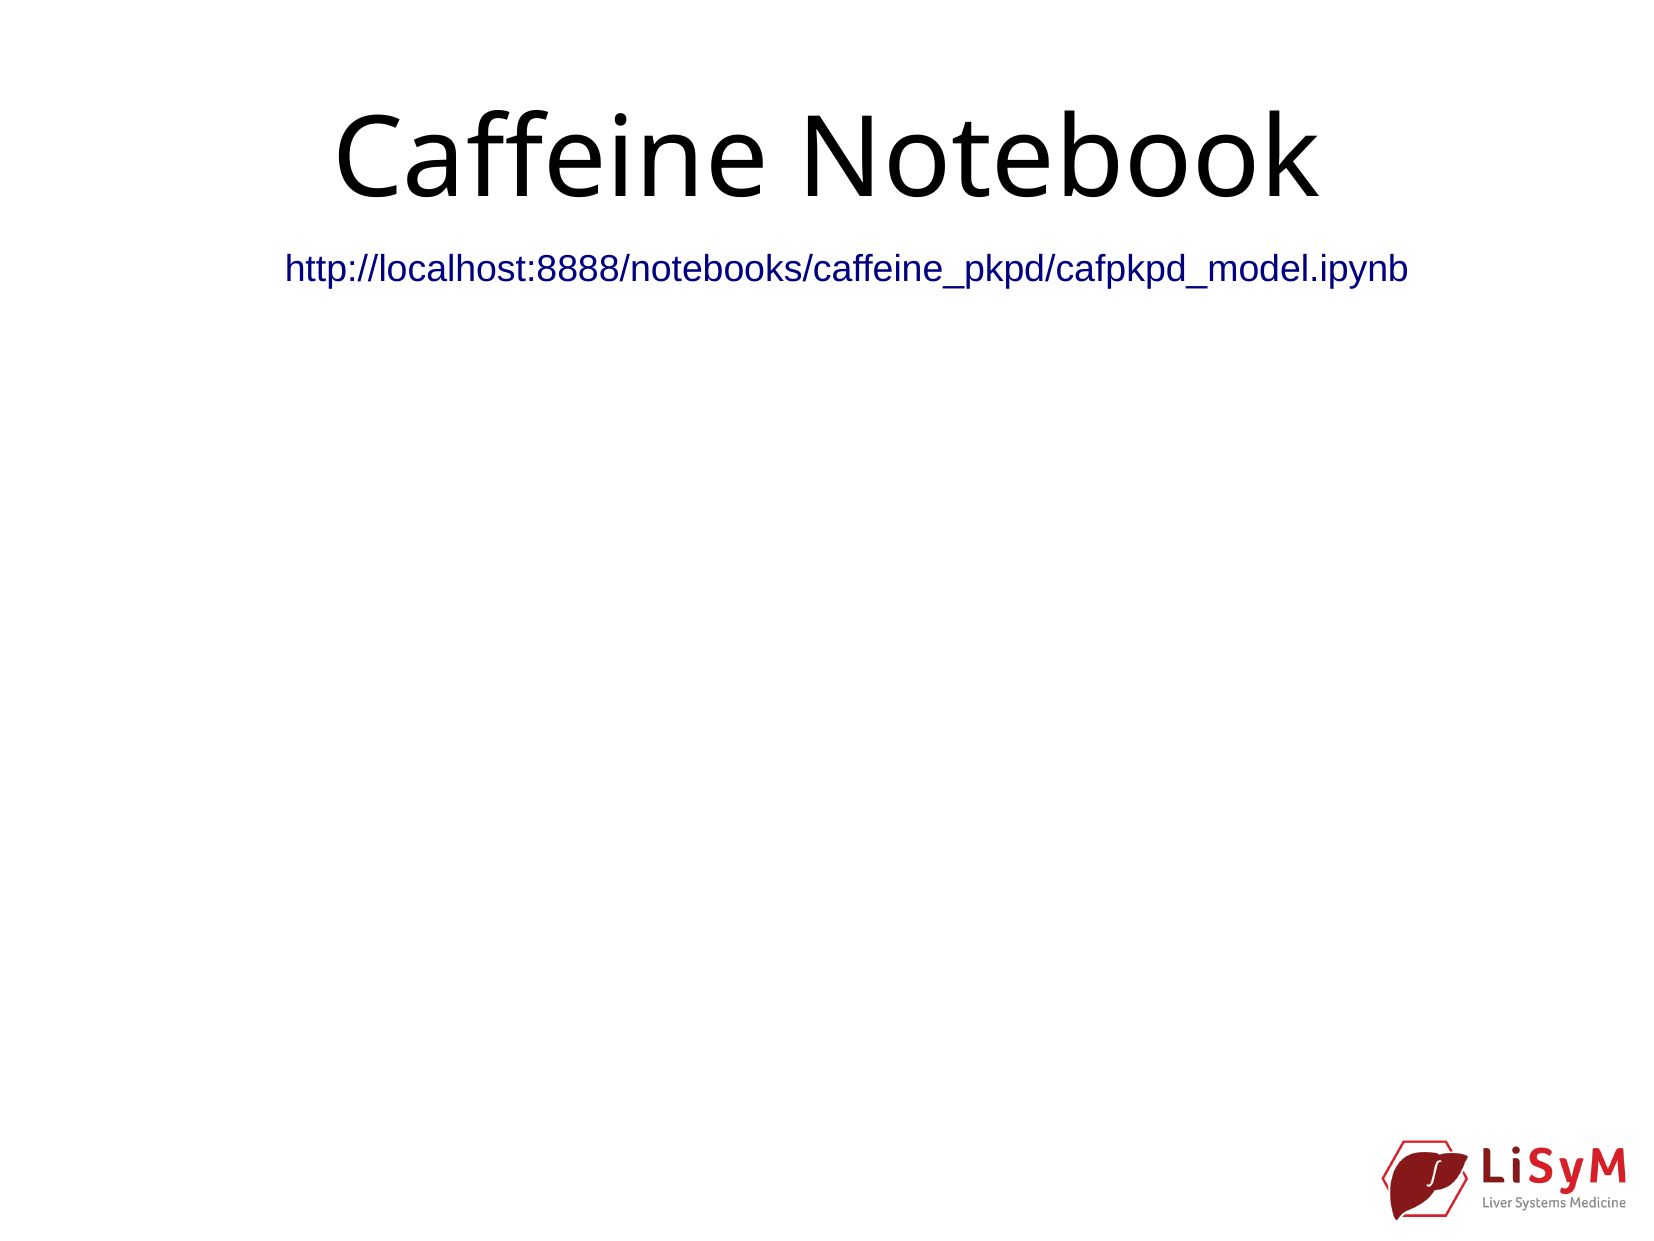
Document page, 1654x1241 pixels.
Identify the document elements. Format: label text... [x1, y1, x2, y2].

picture [1380, 1139, 1627, 1222]
title Caffeine Notebook [82, 49, 1571, 257]
text_box http://localhost:8888/notebooks/caffeine_pkpd/cafpkpd_model.ipynb [270, 240, 1424, 339]
